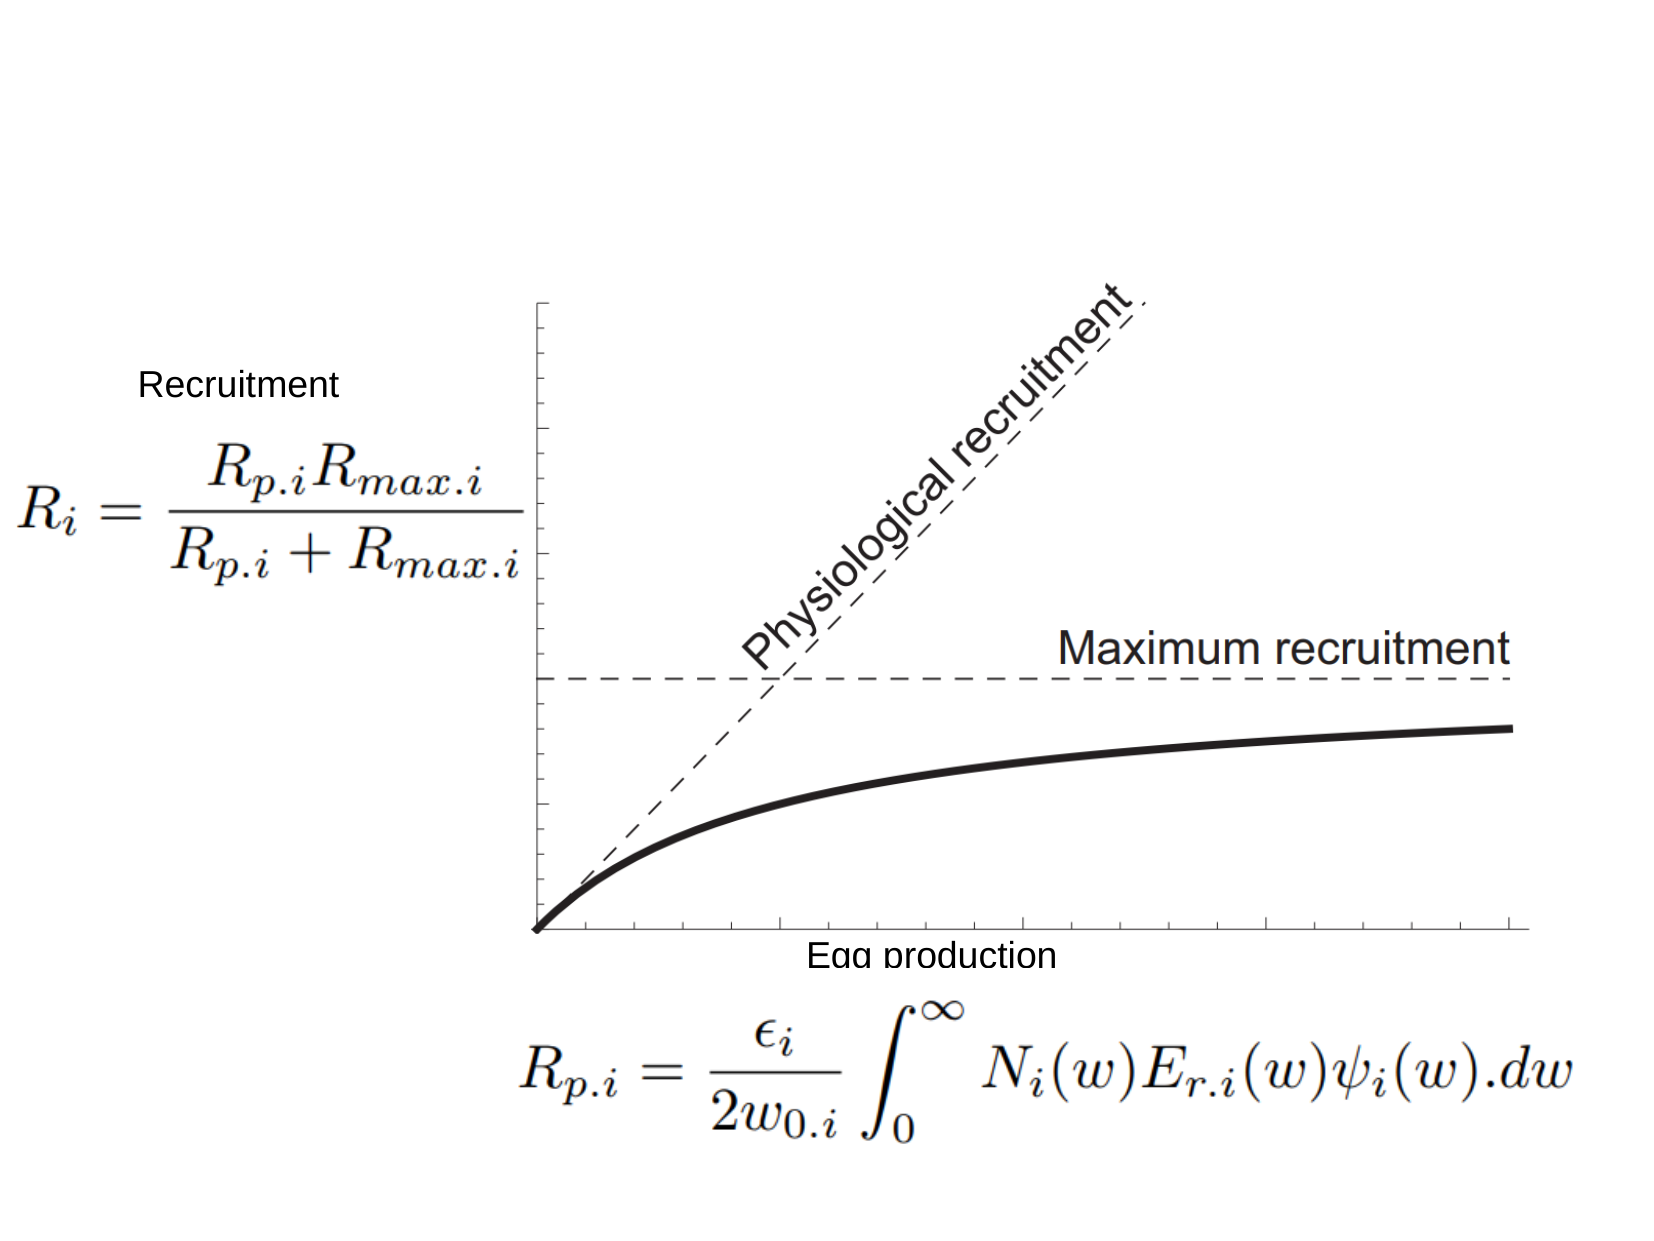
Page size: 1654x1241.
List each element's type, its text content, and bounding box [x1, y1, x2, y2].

text_box Recruitment [122, 356, 355, 414]
picture [5, 271, 1548, 940]
text_box Egg production [791, 927, 1073, 968]
picture [500, 968, 1607, 1166]
